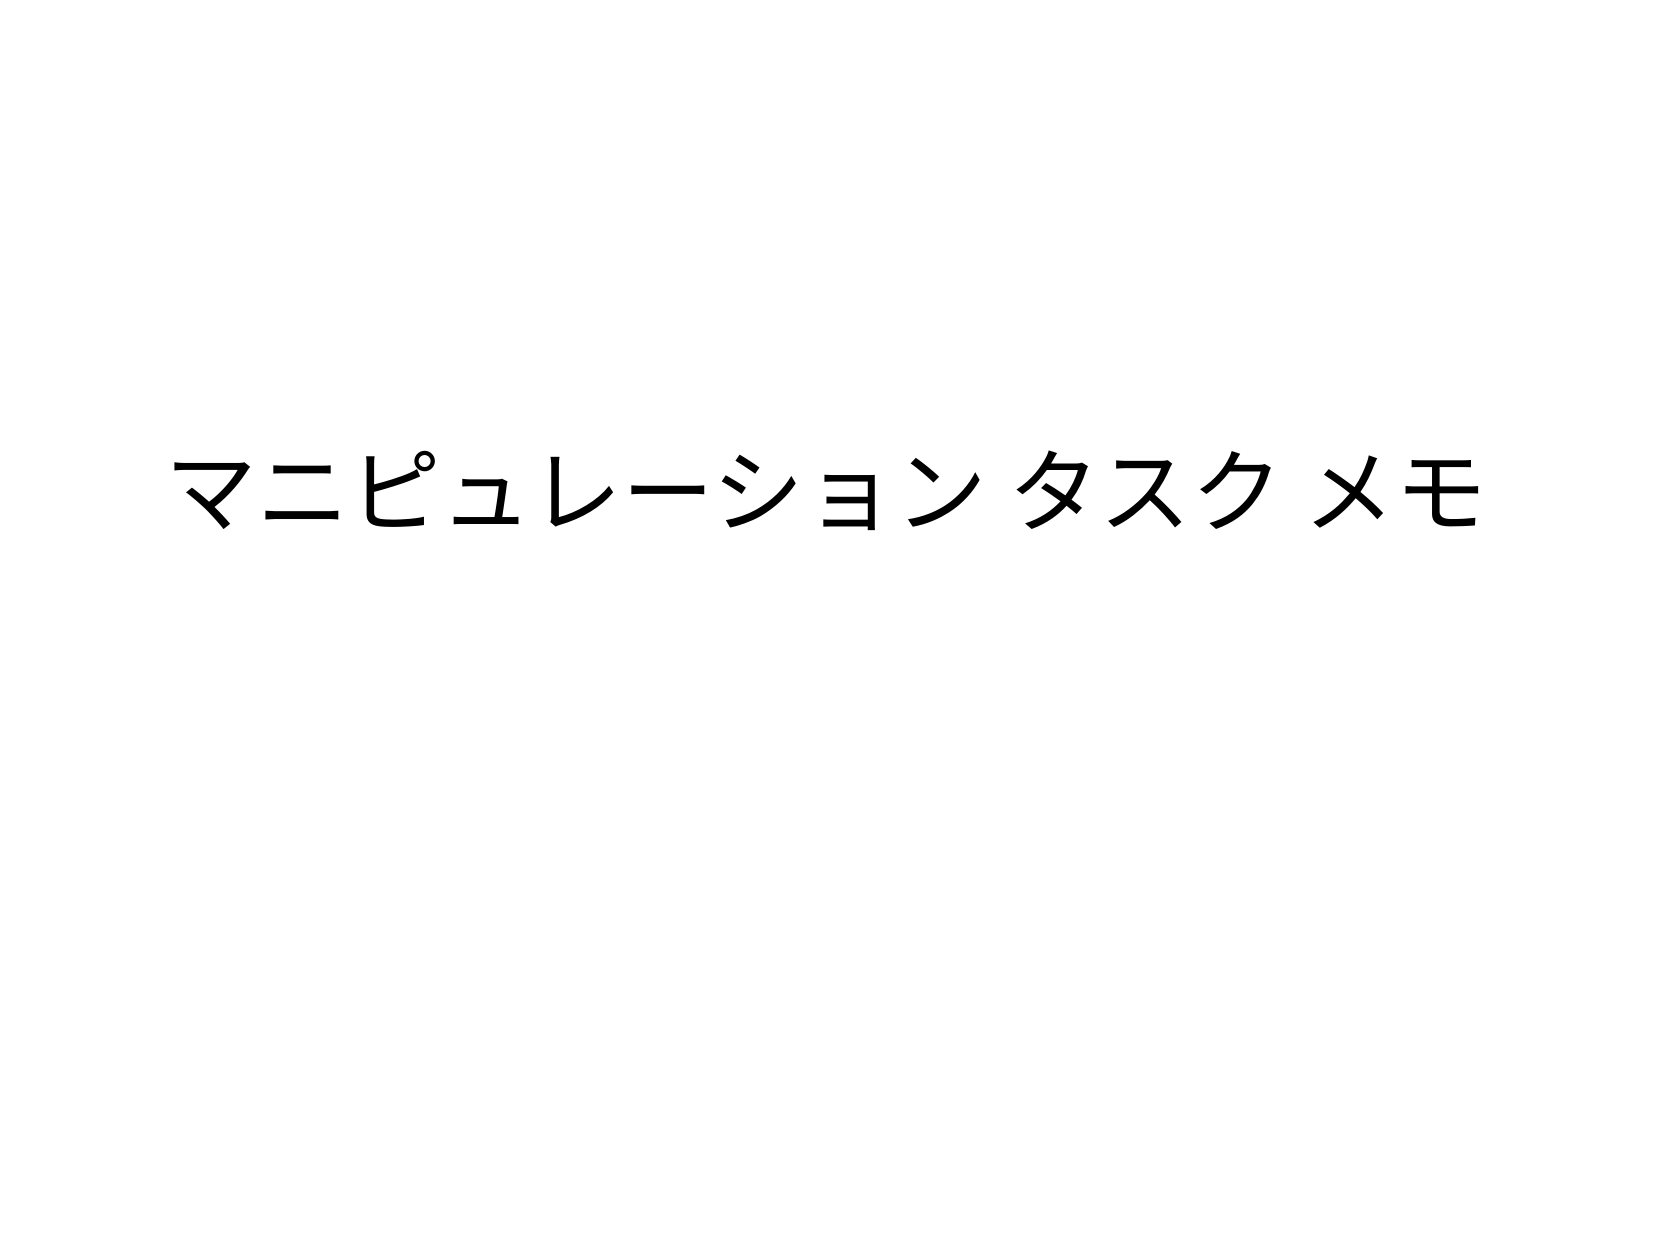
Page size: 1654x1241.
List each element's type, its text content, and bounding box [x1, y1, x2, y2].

title マニピュレーション タスク メモ [82, 435, 1571, 535]
